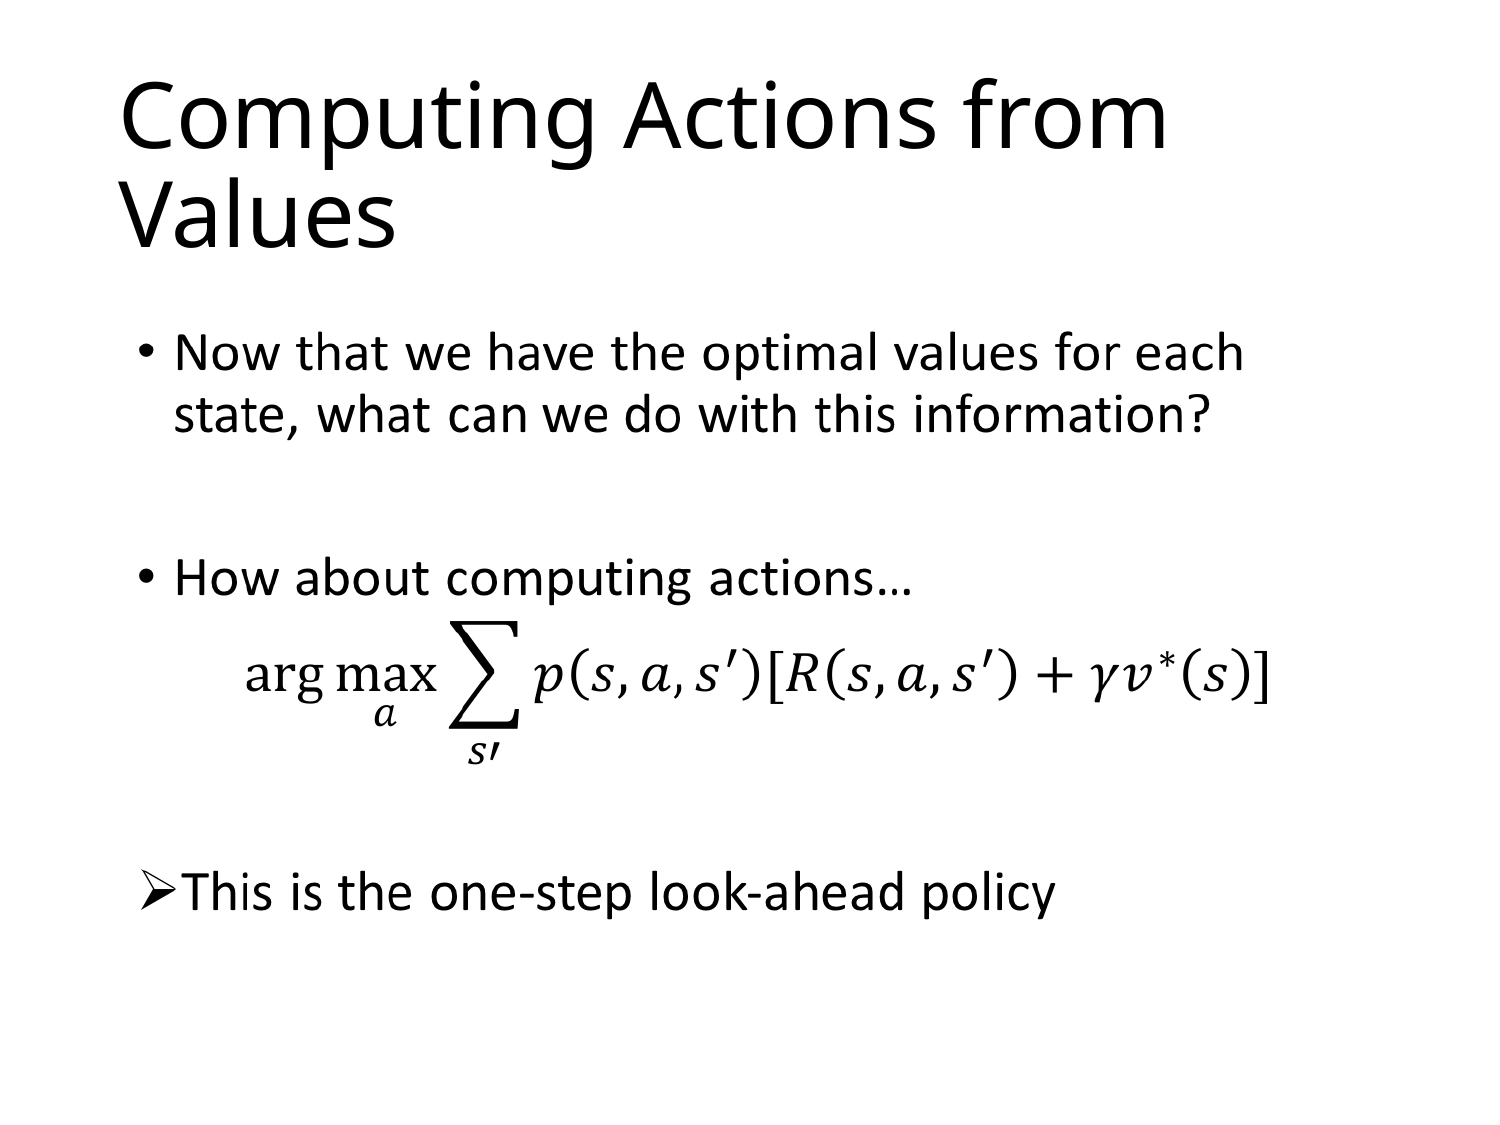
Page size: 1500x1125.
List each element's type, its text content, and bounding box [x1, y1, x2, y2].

list [103, 299, 1397, 1014]
title Computing Actions from Values [103, 59, 1397, 278]
